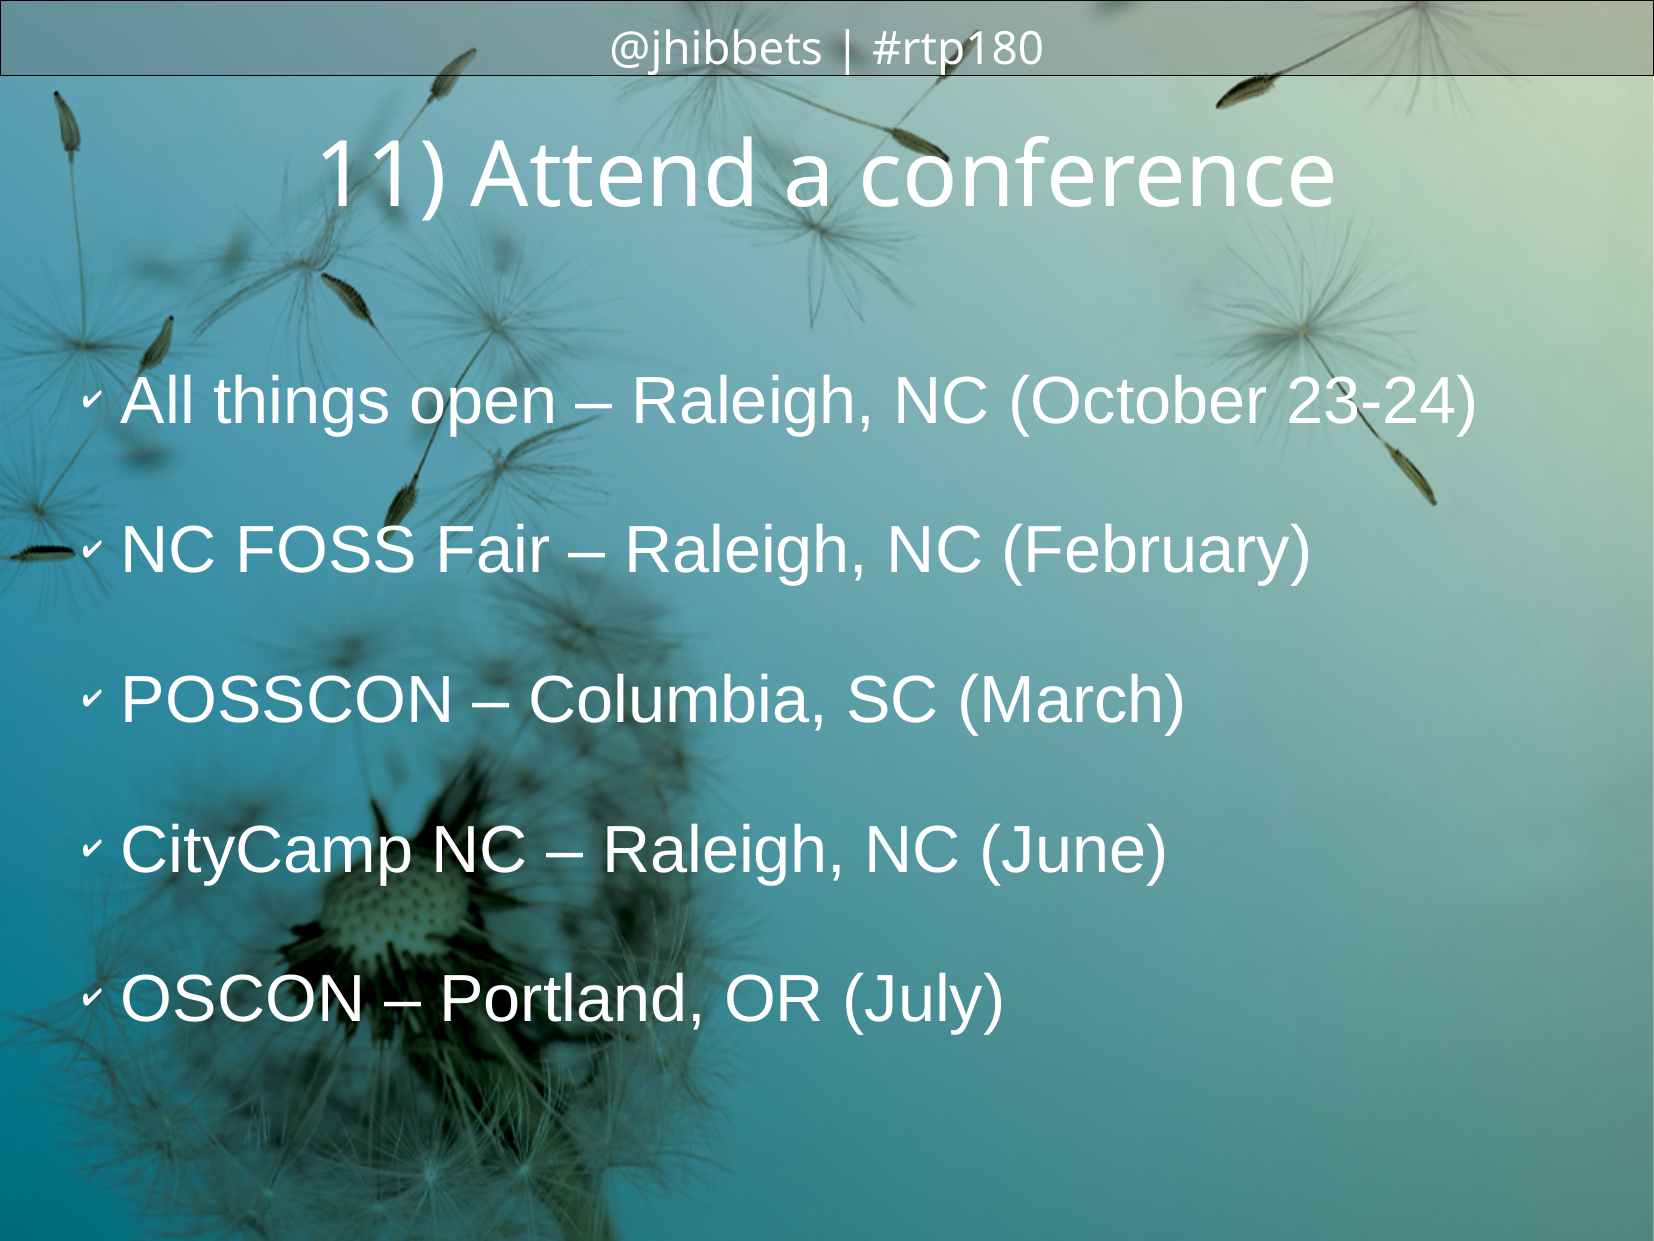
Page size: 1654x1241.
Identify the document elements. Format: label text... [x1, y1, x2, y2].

title 11) Attend a conference [82, 67, 1571, 275]
picture [0, 76, 1654, 1241]
subtitle All things open – Raleigh, NC (October 23-24) NC FOSS Fair – Raleigh, NC (February) POSSCON – Columbia, SC (March) CityCamp NC – Raleigh, NC (June) OSCON – Portland, OR (July) [82, 290, 1571, 1109]
